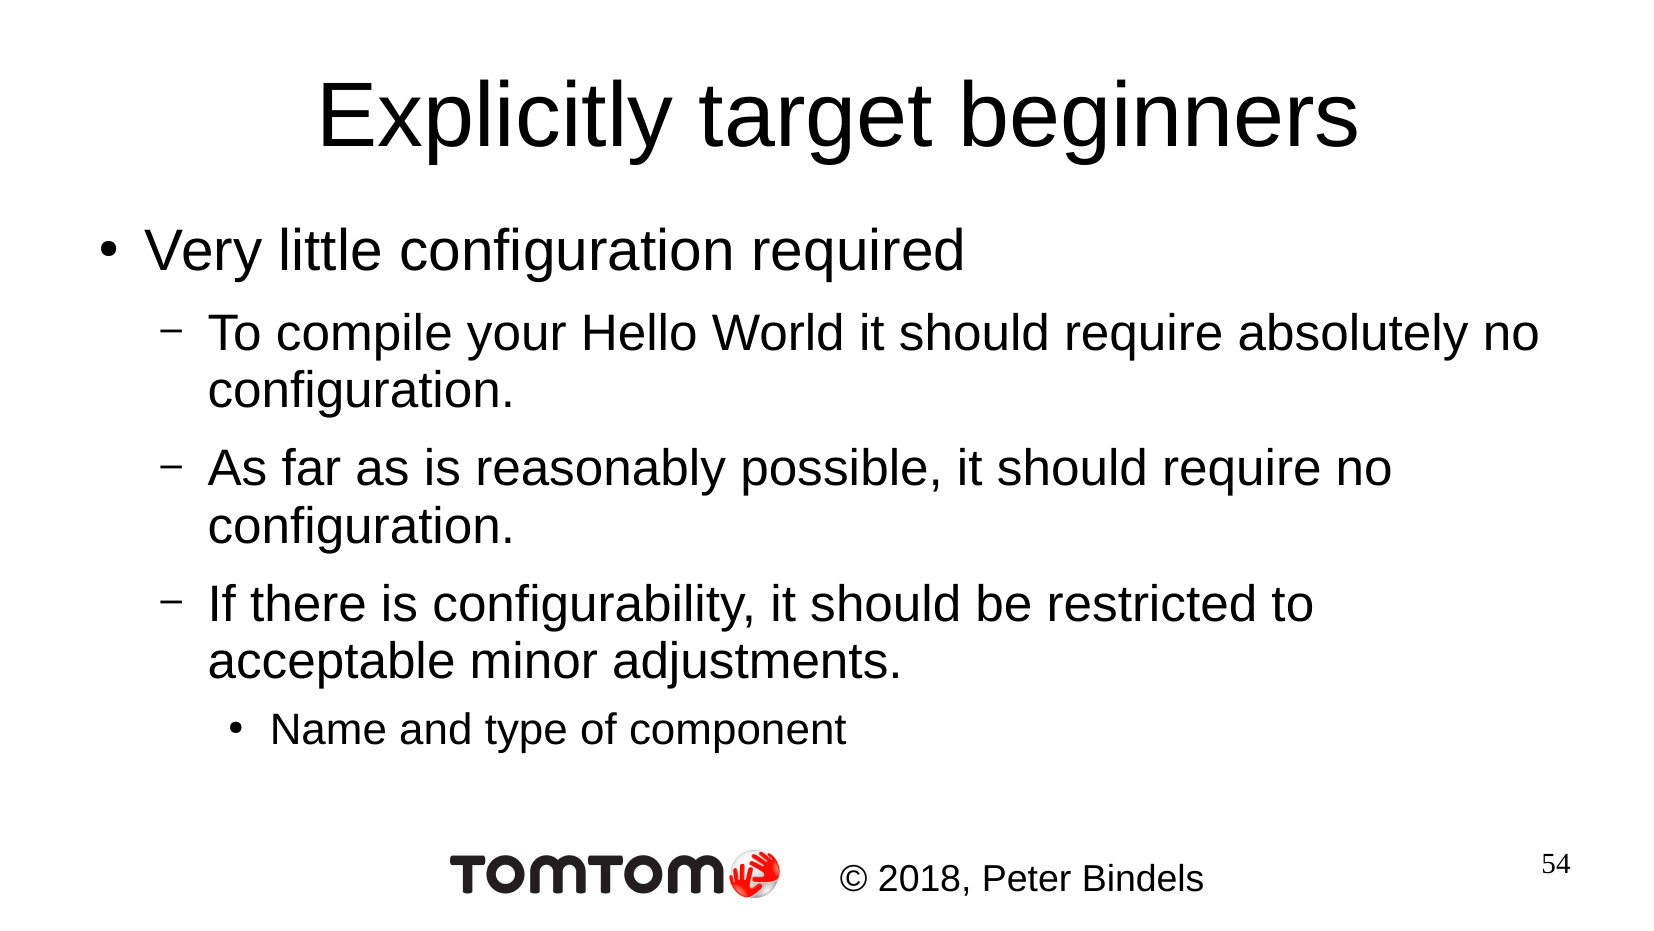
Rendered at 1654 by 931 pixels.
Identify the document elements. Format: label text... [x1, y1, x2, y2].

title Explicitly target beginners [82, 37, 1571, 193]
picture [450, 847, 784, 905]
list Very little configuration required To compile your Hello World it should require absolutely no configuration. As far as is reasonably possible, it should require no configuration. If there is configurability, it should be restricted to acceptable minor adjustments. Name and type of component [82, 217, 1571, 758]
